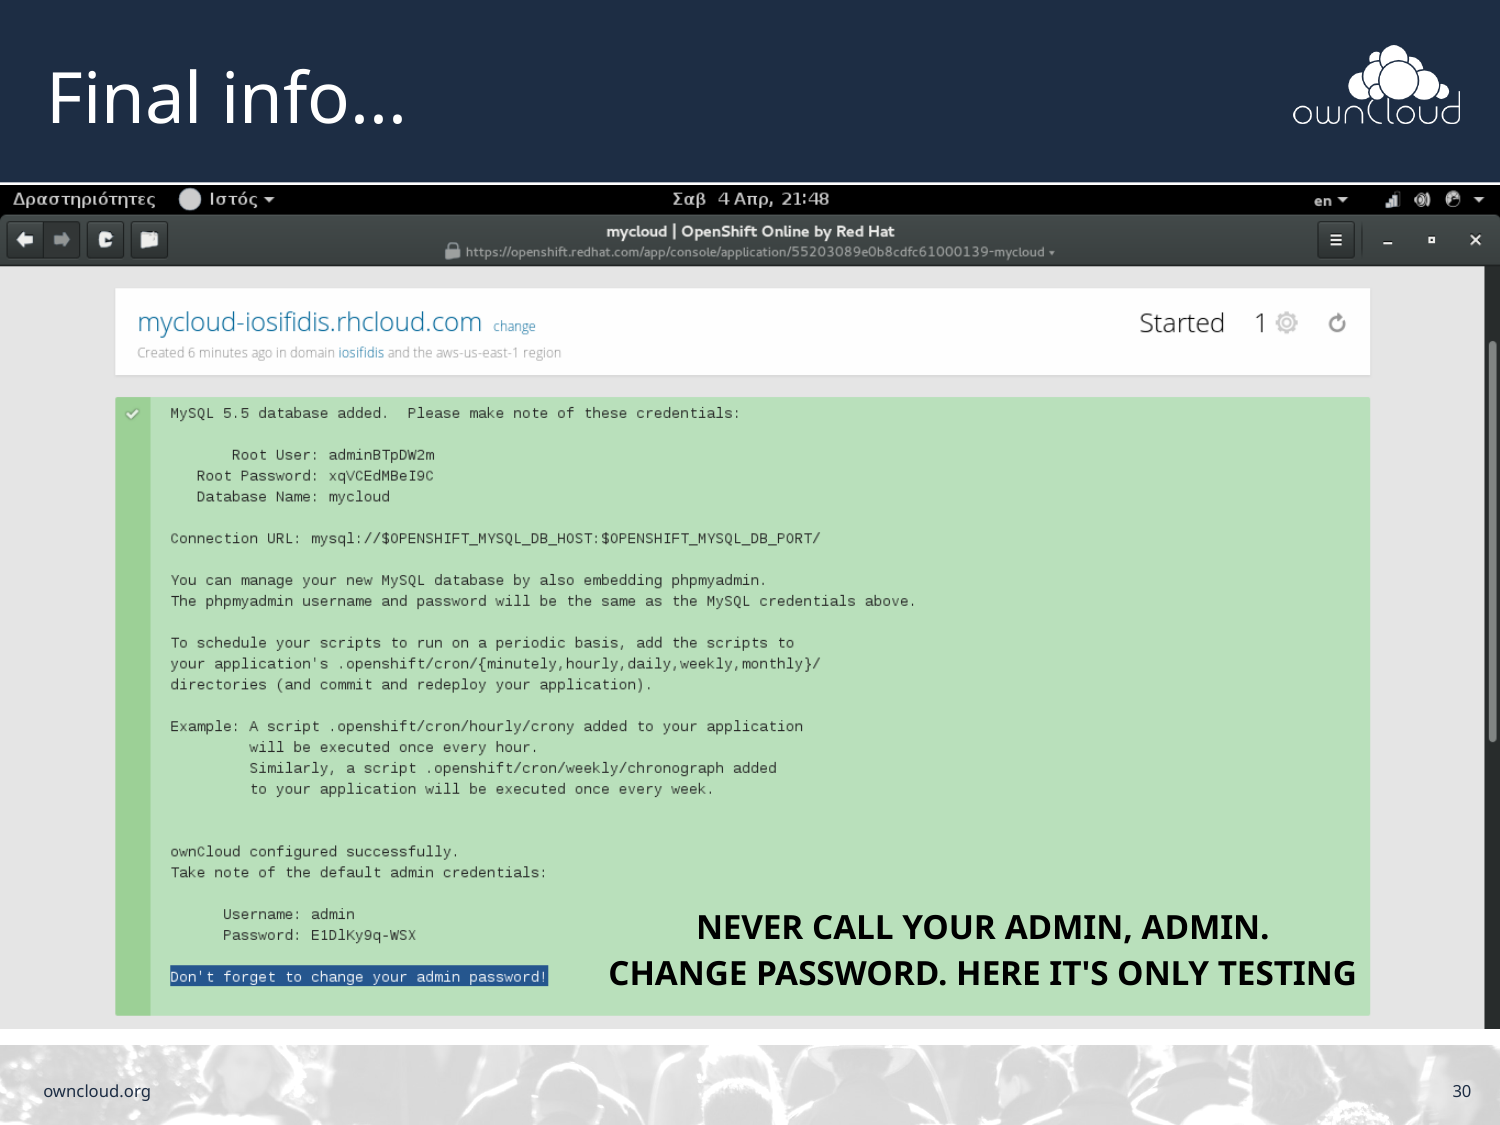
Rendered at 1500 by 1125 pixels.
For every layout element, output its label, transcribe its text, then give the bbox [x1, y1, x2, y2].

picture [0, 185, 1500, 1029]
text_box NEVER CALL YOUR ADMIN, ADMIN. CHANGE PASSWORD. HERE IT'S ONLY TESTING [593, 897, 1374, 1003]
picture [0, 1045, 1500, 1125]
picture [1293, 45, 1460, 124]
title Final info... [46, 5, 1258, 185]
